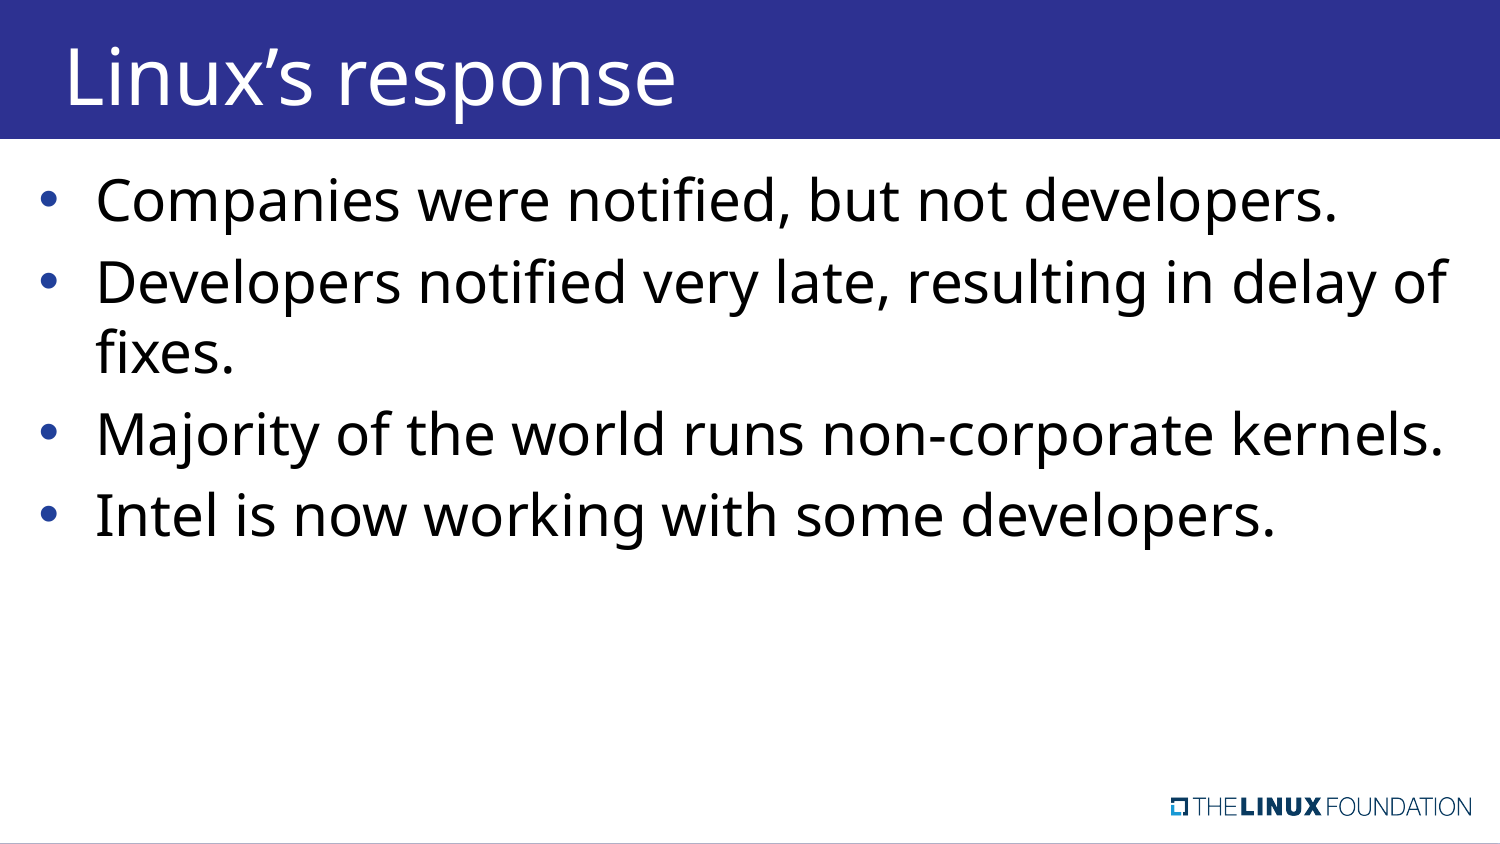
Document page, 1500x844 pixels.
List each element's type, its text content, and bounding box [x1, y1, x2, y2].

list Companies were notified, but not developers. Developers notified very late, resulting in delay of fixes. Majority of the world runs non-corporate kernels. Intel is now working with some developers. [23, 155, 1500, 676]
title Linux’s response [48, 7, 1425, 140]
picture [1171, 797, 1471, 816]
